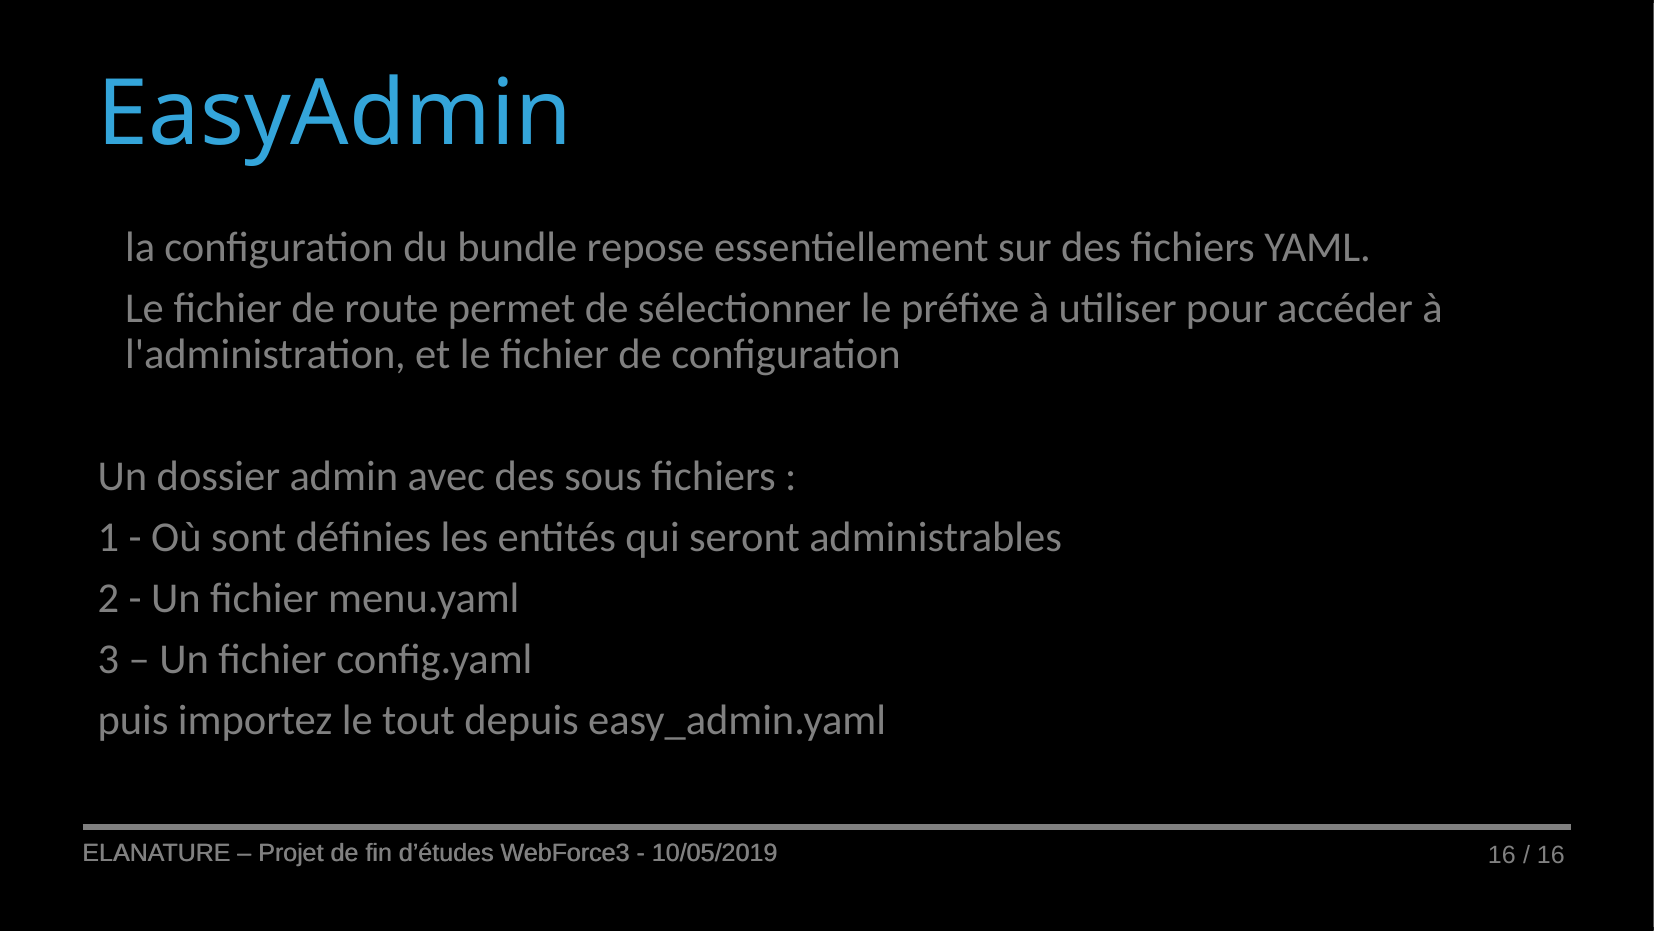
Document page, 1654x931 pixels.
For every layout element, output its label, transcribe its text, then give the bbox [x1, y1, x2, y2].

title EasyAdmin [82, 37, 1571, 193]
list la configuration du bundle repose essentiellement sur des fichiers YAML. Le fichier de route permet de sélectionner le préfixe à utiliser pour accéder à l'administration, et le fichier de configuration Un dossier admin avec des sous fichiers : 1 - Où sont définies les entités qui seront administrables 2 - Un fichier menu.yaml 3 – Un fichier config.yaml puis importez le tout depuis easy_admin.yaml [82, 217, 1571, 758]
